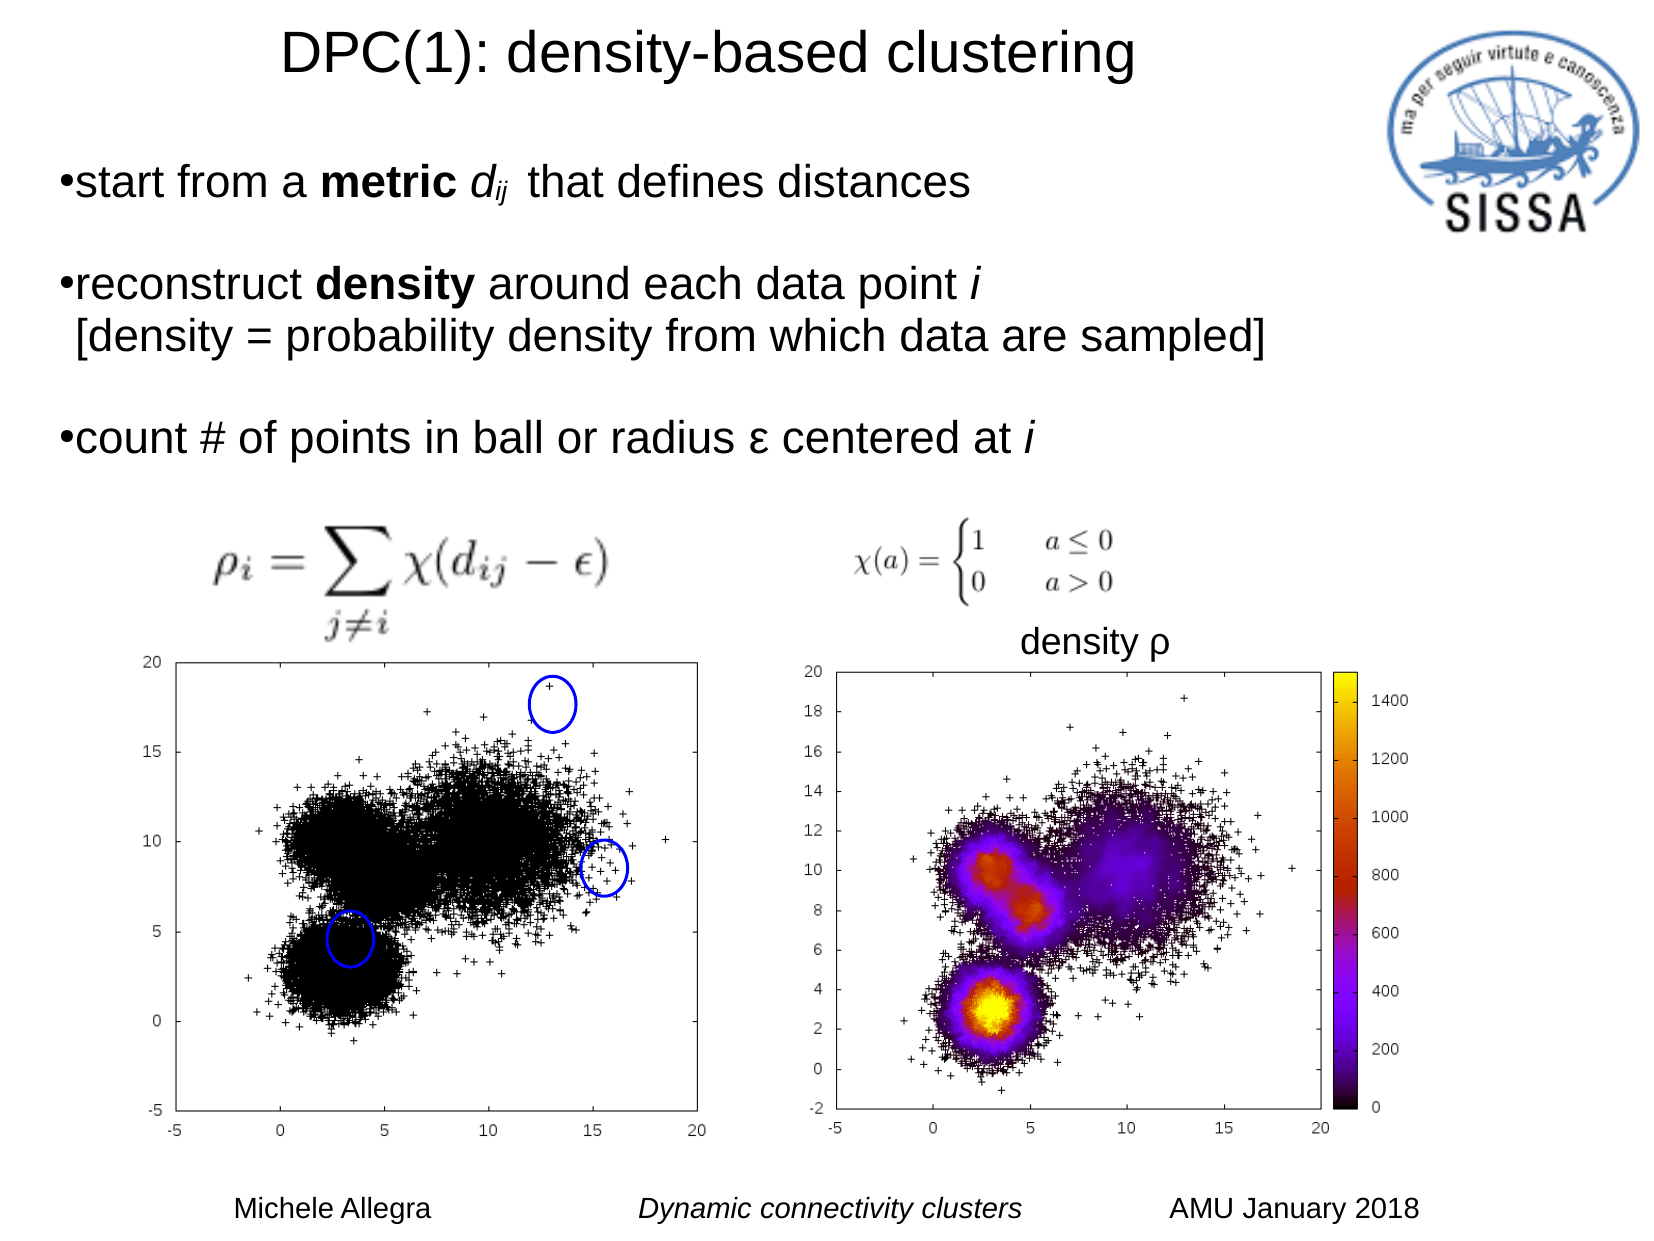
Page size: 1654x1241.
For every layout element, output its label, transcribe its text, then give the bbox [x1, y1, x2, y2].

title DPC(1): density-based clustering [82, 0, 1336, 157]
text_box density ρ [1005, 613, 1321, 671]
picture [838, 502, 1127, 621]
picture [1372, 27, 1654, 238]
title Michele Allegra Dynamic connectivity clusters AMU January 2018 [82, 1171, 1572, 1241]
subtitle start from a metric dij that defines distances reconstruct density around each data point i [density = probability density from which data are sampled] count # of points in ball or radius ε centered at i . [59, 109, 1515, 933]
picture [117, 495, 1443, 1152]
